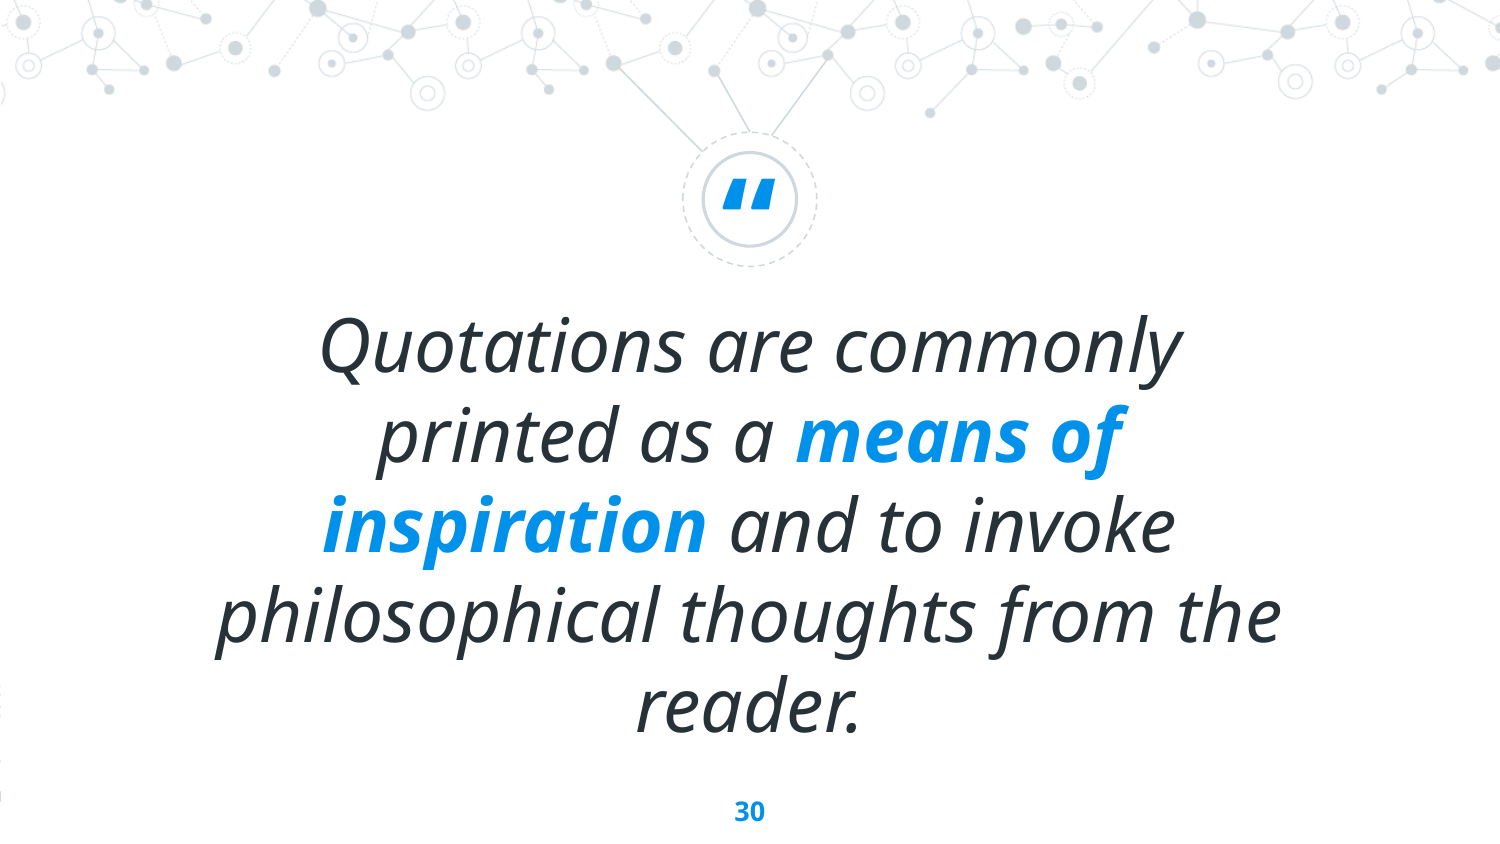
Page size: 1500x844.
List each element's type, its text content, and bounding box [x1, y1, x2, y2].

text_box Quotations are commonly printed as a means of inspiration and to invoke philosophical thoughts from the reader. [199, 282, 1301, 417]
text_box <number> [0, 779, 1500, 844]
picture [0, 0, 1500, 779]
